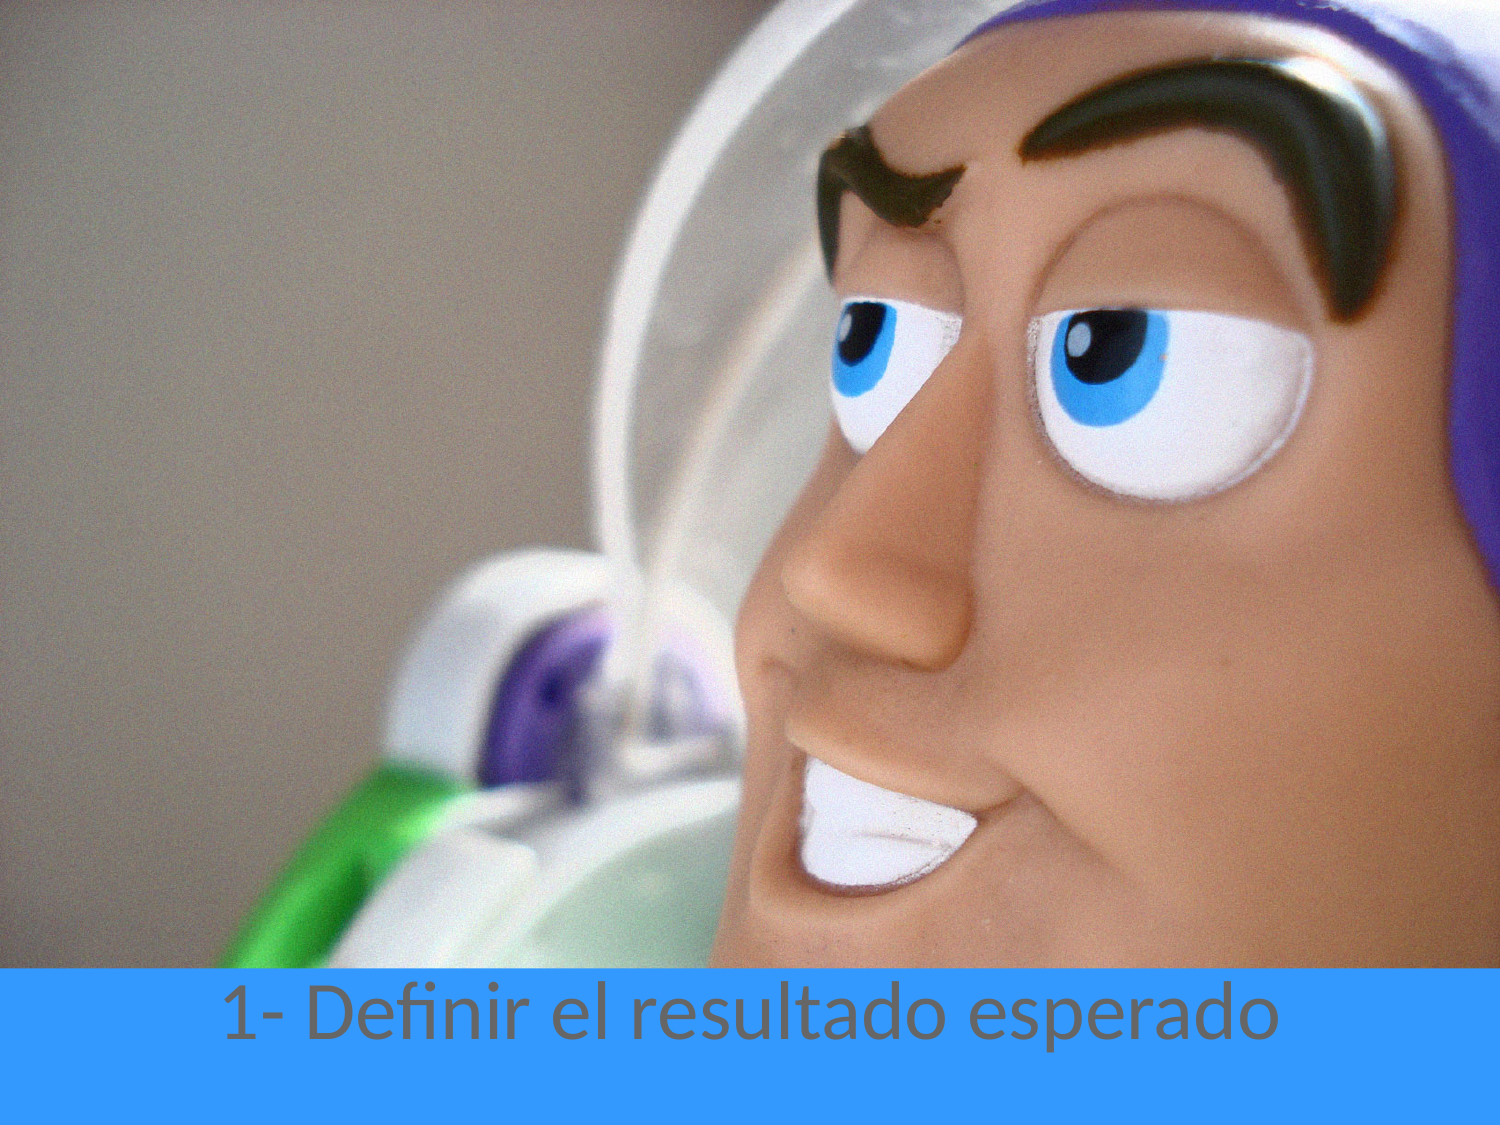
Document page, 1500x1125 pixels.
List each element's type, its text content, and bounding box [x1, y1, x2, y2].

picture [0, 0, 1500, 968]
text_box 1- Definir el resultado esperado [0, 968, 1500, 1125]
